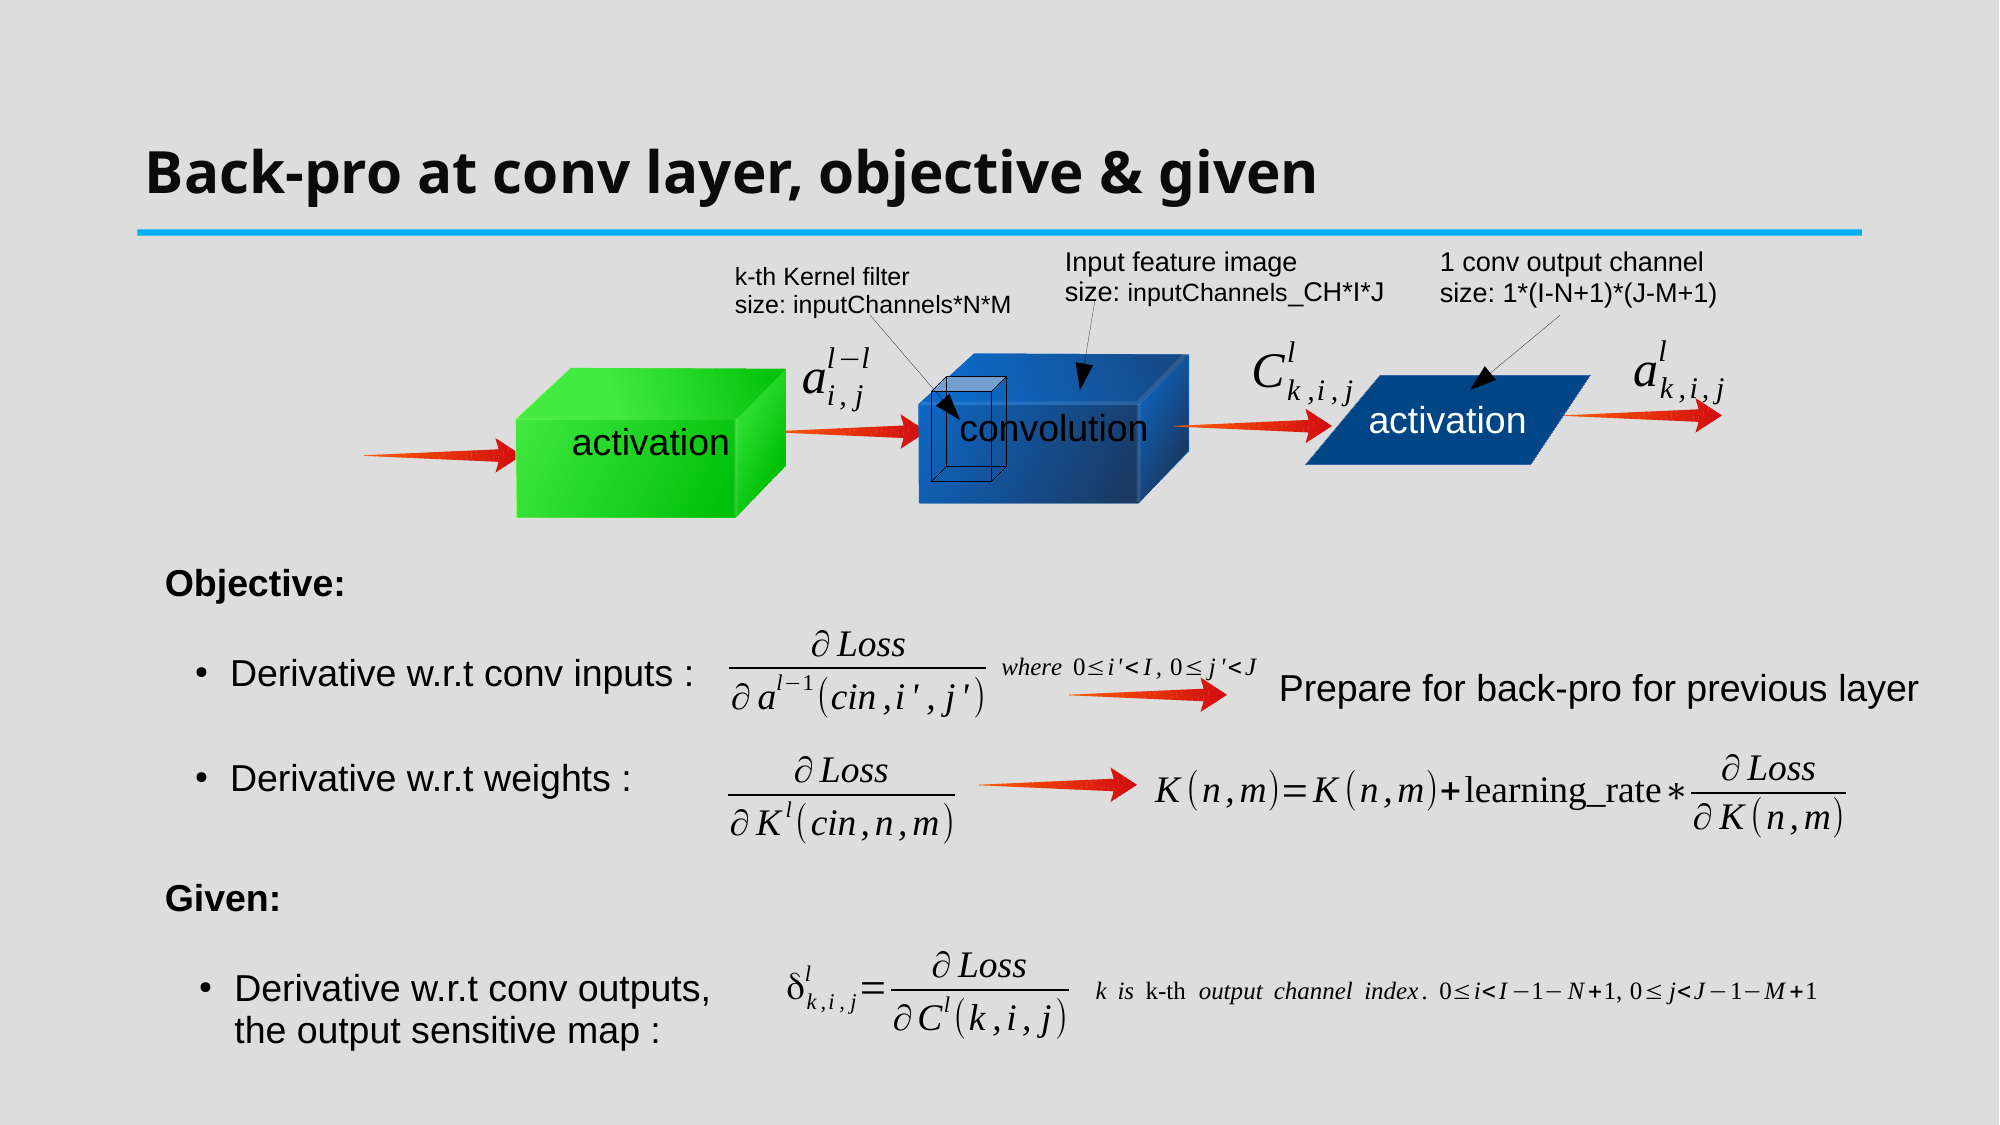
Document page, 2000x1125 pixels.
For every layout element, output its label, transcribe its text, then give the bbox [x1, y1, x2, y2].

picture [976, 765, 1141, 805]
picture [1561, 395, 1726, 436]
chart [1245, 336, 1361, 407]
picture [932, 392, 991, 481]
picture [947, 392, 991, 466]
chart [720, 750, 963, 847]
text_box k-th Kernel filter size: inputChannels*N*M [720, 254, 1051, 346]
title Back-pro at conv layer, objective & given [137, 108, 1862, 229]
text_box [934, 376, 946, 391]
picture [992, 378, 1006, 466]
picture [1066, 675, 1231, 715]
text_box Derivative w.r.t weights : [180, 750, 691, 811]
text_box [947, 377, 1005, 391]
chart [794, 346, 877, 412]
chart [780, 945, 1824, 1042]
text_box Derivative w.r.t conv outputs, the output sensitive map : [184, 960, 755, 1059]
chart [1625, 334, 1732, 405]
text_box Objective: [150, 554, 646, 612]
text_box Given: [150, 870, 646, 927]
text_box activation [1305, 375, 1591, 465]
chart [1147, 748, 1854, 841]
picture [937, 392, 946, 398]
text_box 1 conv output channel size: 1*(I-N+1)*(J-M+1) [1425, 239, 1801, 316]
chart [721, 623, 1264, 721]
text_box Prepare for back-pro for previous layer [1263, 660, 2000, 717]
picture [361, 331, 1336, 540]
text_box Derivative w.r.t conv inputs : [180, 645, 721, 706]
text_box Input feature image size: inputChannels_CH*I*J [1050, 239, 1425, 315]
